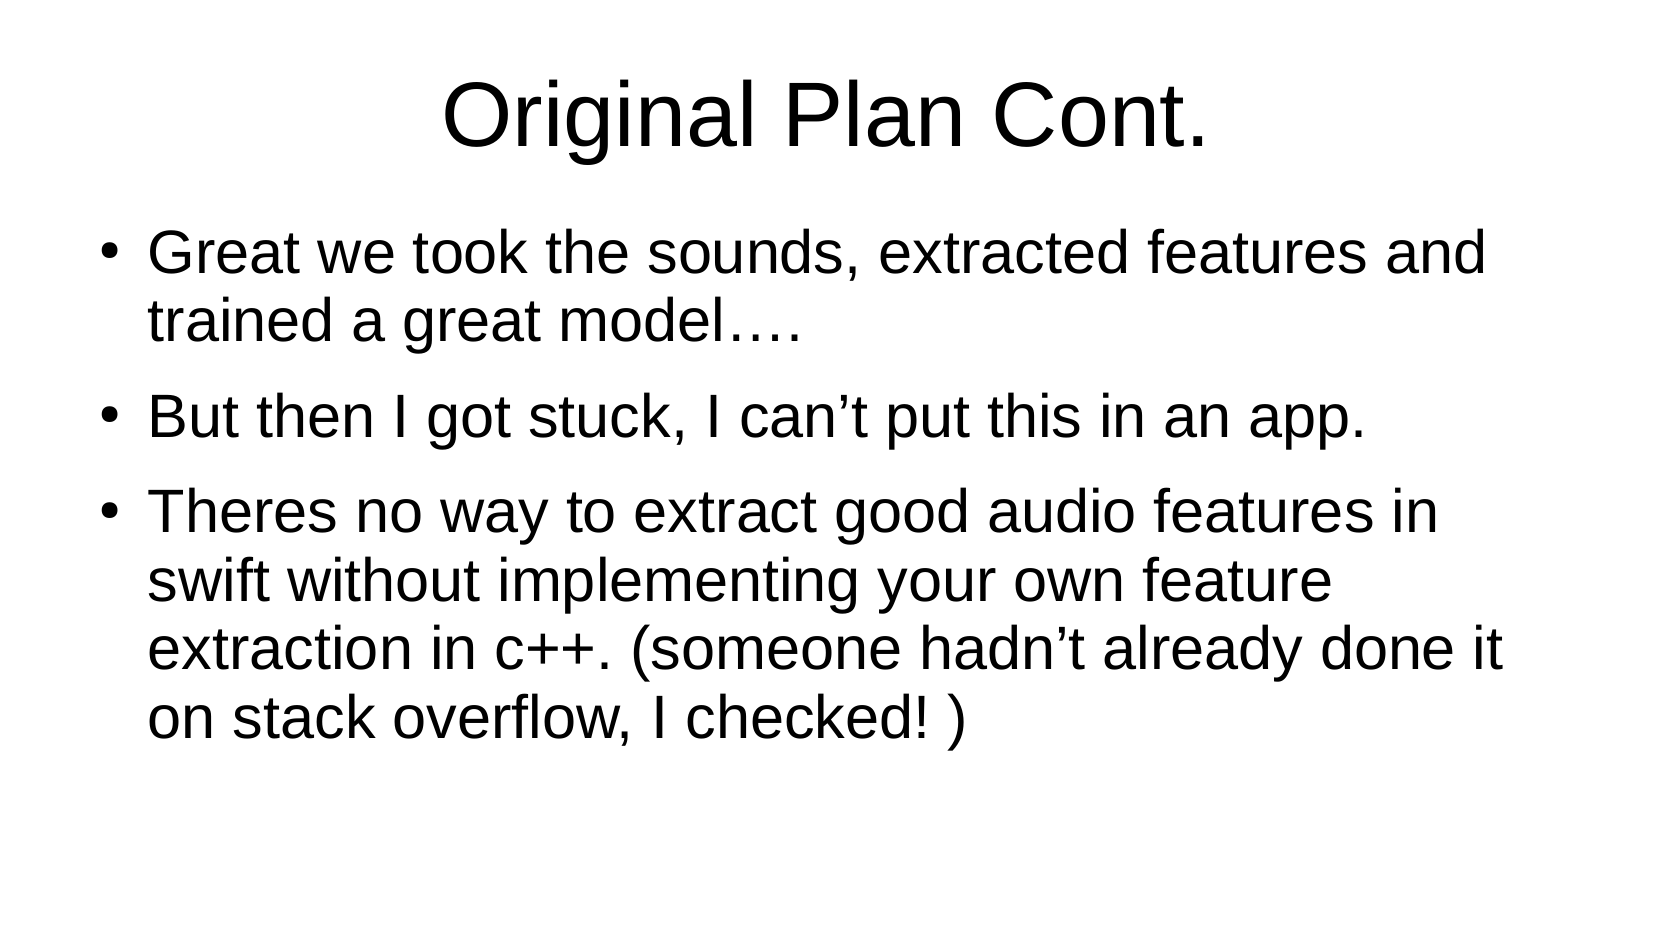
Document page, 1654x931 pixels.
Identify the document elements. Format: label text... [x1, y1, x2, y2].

title Original Plan Cont. [82, 37, 1571, 193]
list Great we took the sounds, extracted features and trained a great model…. But then I got stuck, I can’t put this in an app. Theres no way to extract good audio features in swift without implementing your own feature extraction in c++. (someone hadn’t already done it on stack overflow, I checked! ) [82, 217, 1571, 758]
